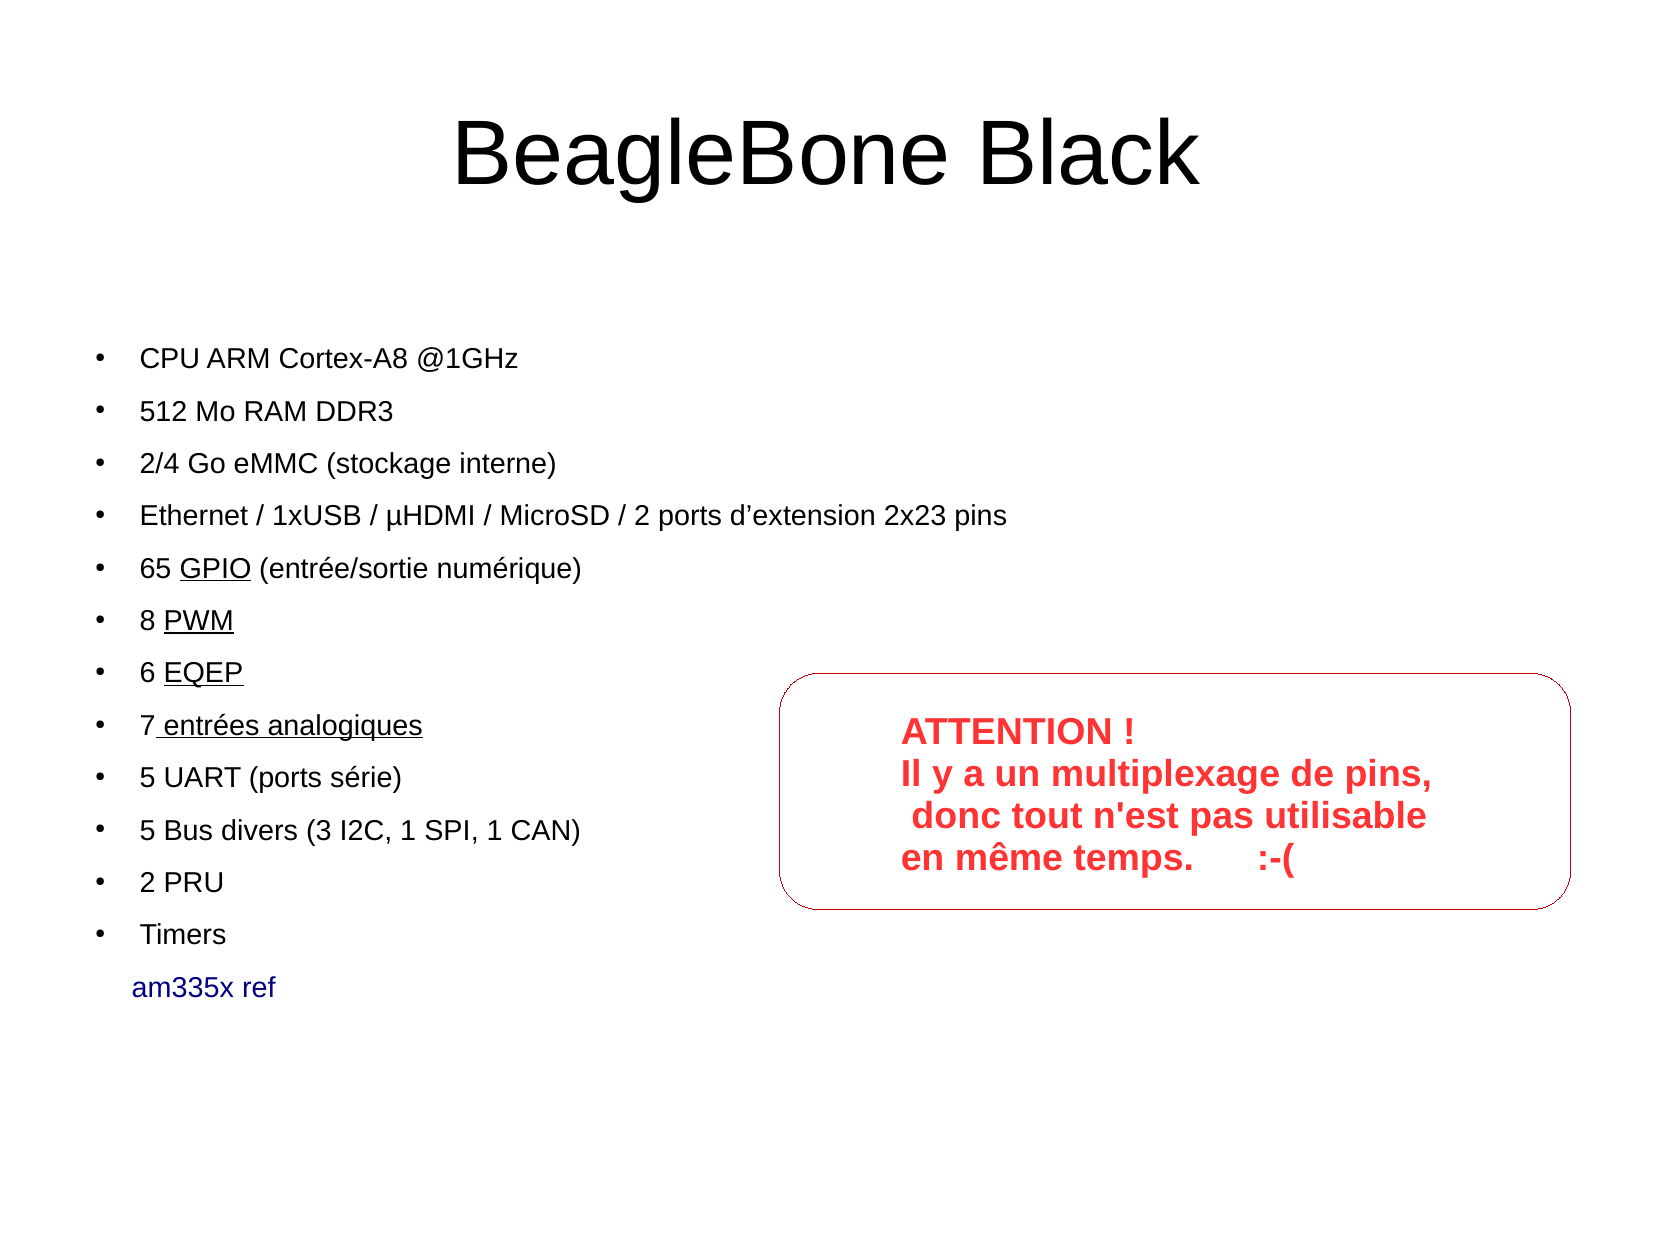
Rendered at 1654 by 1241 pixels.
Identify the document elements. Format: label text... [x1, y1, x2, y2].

title BeagleBone Black [82, 49, 1571, 257]
list CPU ARM Cortex-A8 @1GHz 512 Mo RAM DDR3 2/4 Go eMMC (stockage interne) Ethernet / 1xUSB / µHDMI / MicroSD / 2 ports d’extension 2x23 pins 65 GPIO (entrée/sortie numérique) 8 PWM 6 EQEP 7 entrées analogiques 5 UART (ports série) 5 Bus divers (3 I2C, 1 SPI, 1 CAN) 2 PRU Timers am335x ref [82, 290, 1571, 1010]
text_box ATTENTION ! Il y a un multiplexage de pins, donc tout n'est pas utilisable en même temps. :-( [886, 703, 1453, 886]
